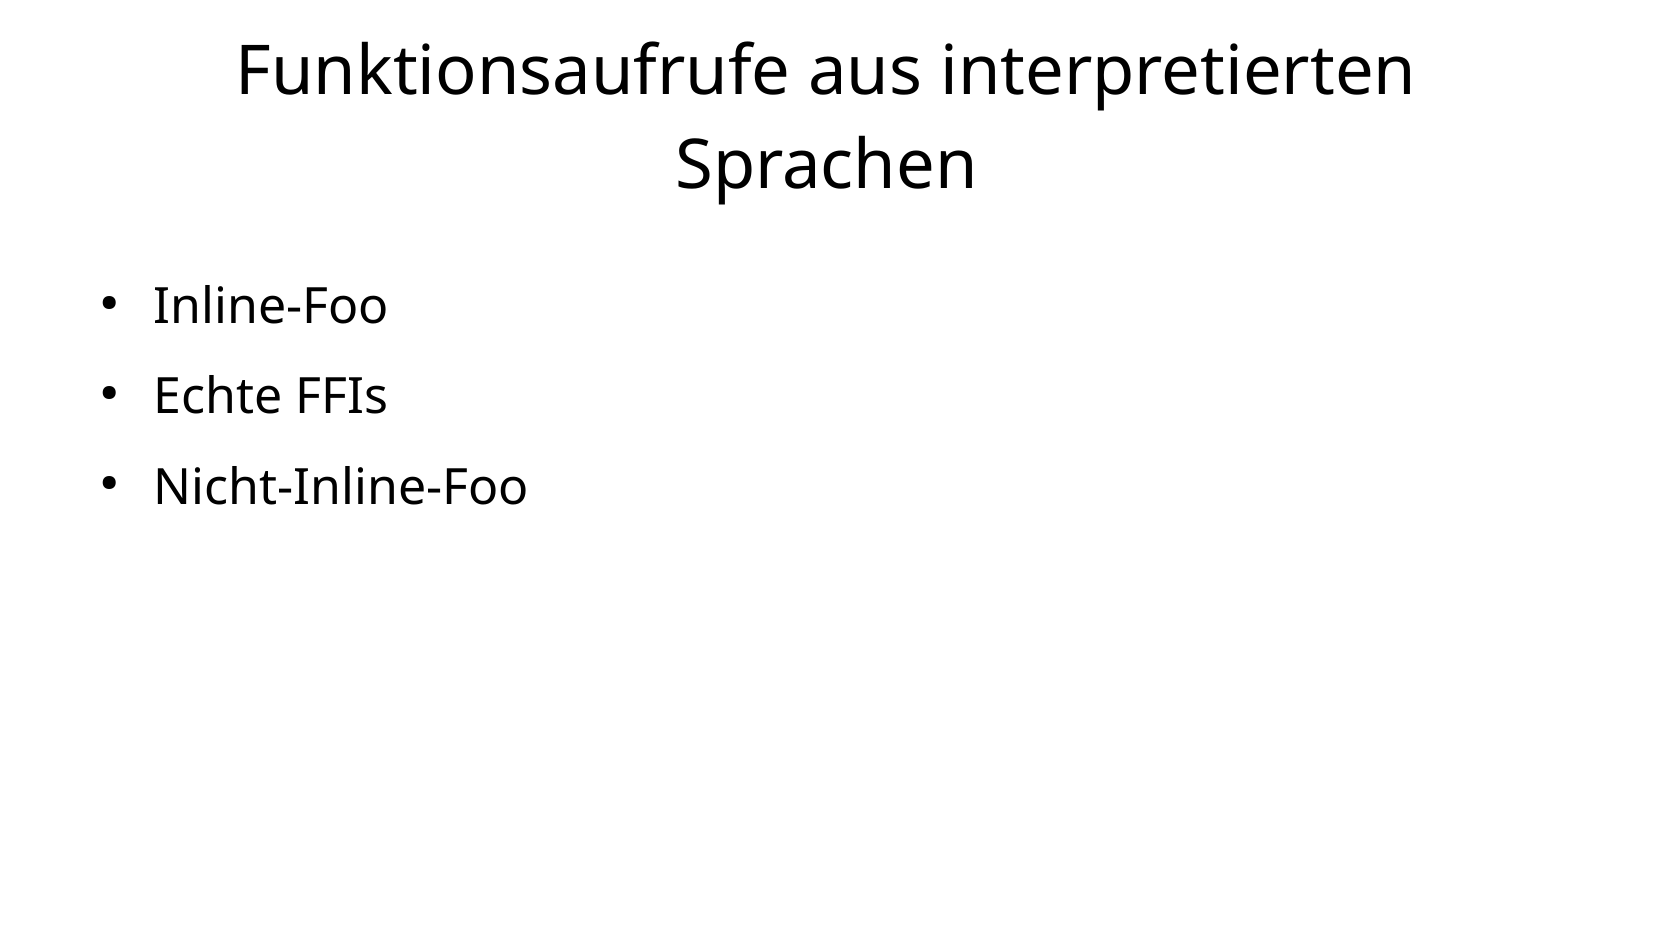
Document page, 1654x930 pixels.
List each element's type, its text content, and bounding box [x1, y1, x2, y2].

list Inline-Foo Echte FFIs Nicht-Inline-Foo [82, 269, 1571, 810]
title Funktionsaufrufe aus interpretierten Sprachen [82, 36, 1571, 193]
